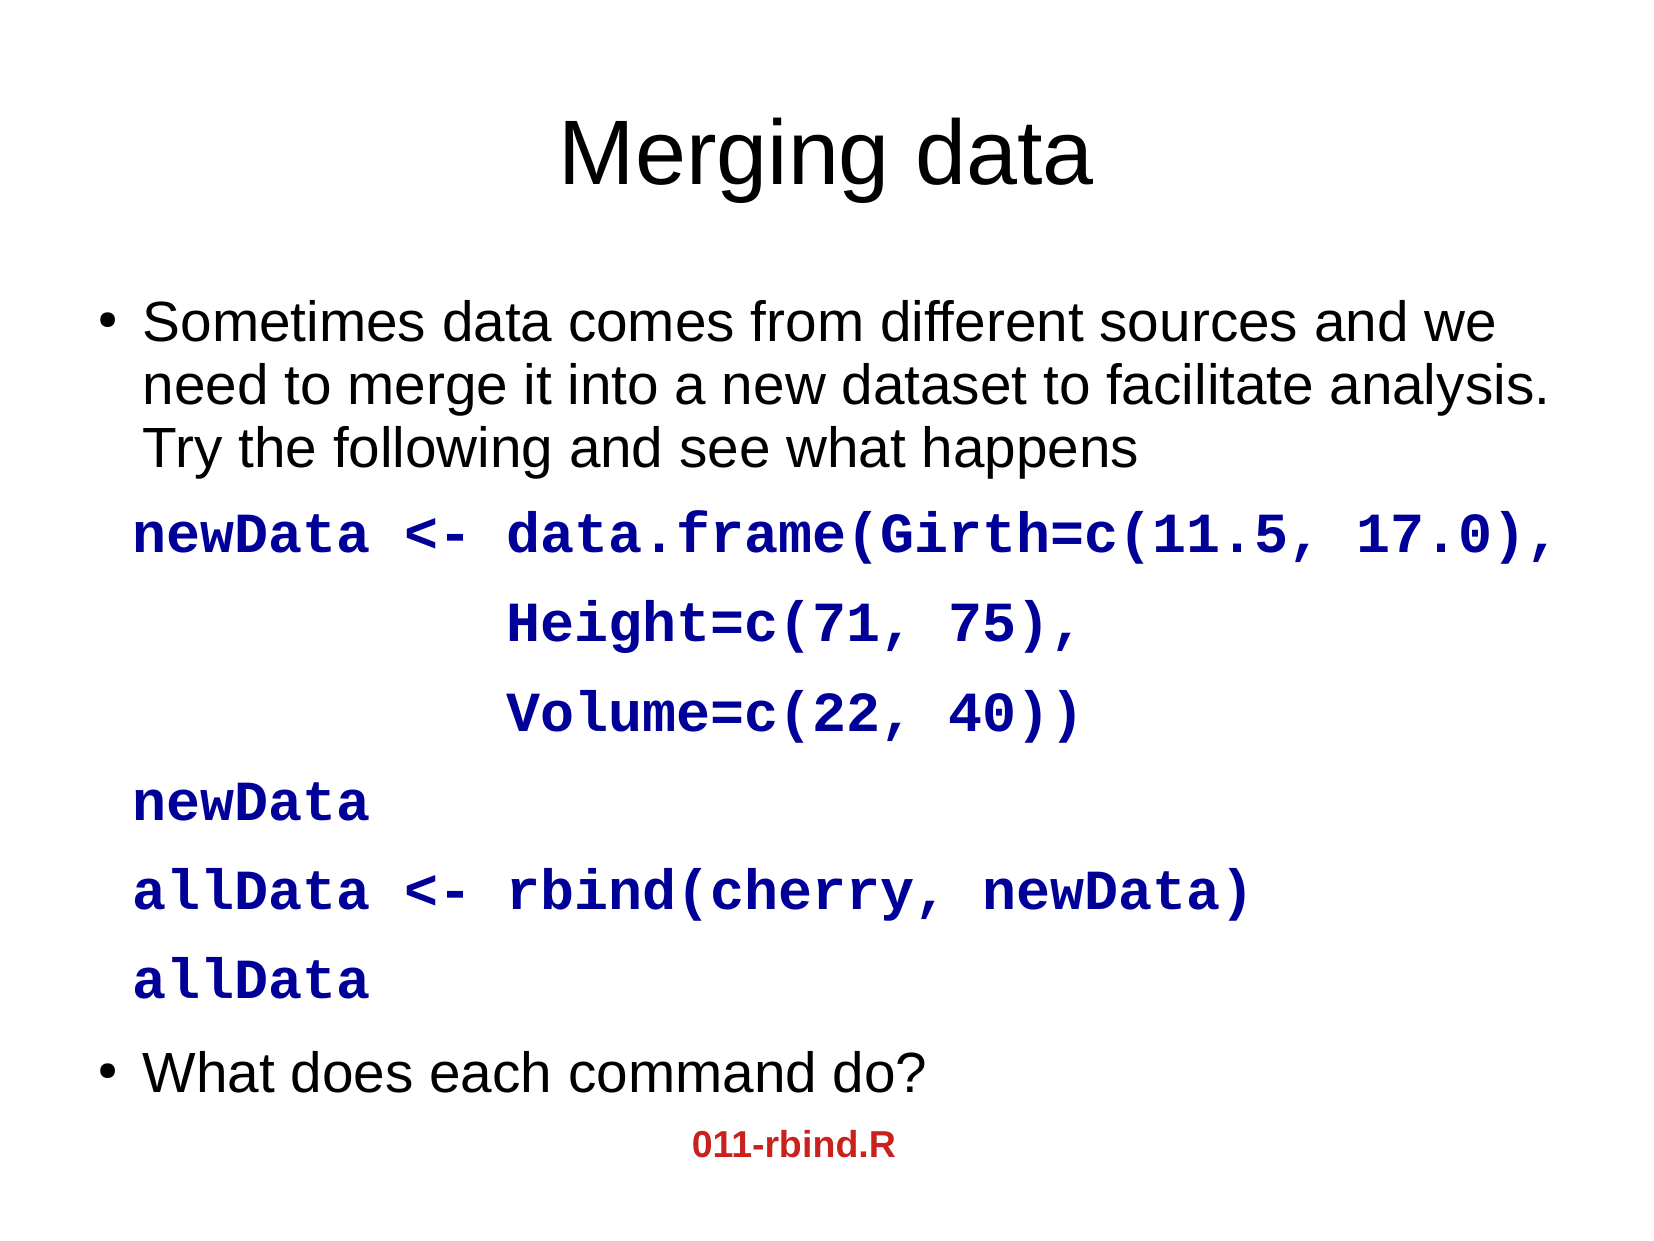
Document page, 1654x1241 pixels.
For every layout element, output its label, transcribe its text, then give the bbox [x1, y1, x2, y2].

title Merging data [82, 49, 1571, 257]
list Sometimes data comes from different sources and we need to merge it into a new dataset to facilitate analysis. Try the following and see what happens newData <- data.frame(Girth=c(11.5, 17.0), Height=c(71, 75), Volume=c(22, 40)) newData allData <- rbind(cherry, newData) allData What does each command do? [82, 290, 1571, 1111]
text_box 011-rbind.R [401, 1116, 1187, 1173]
